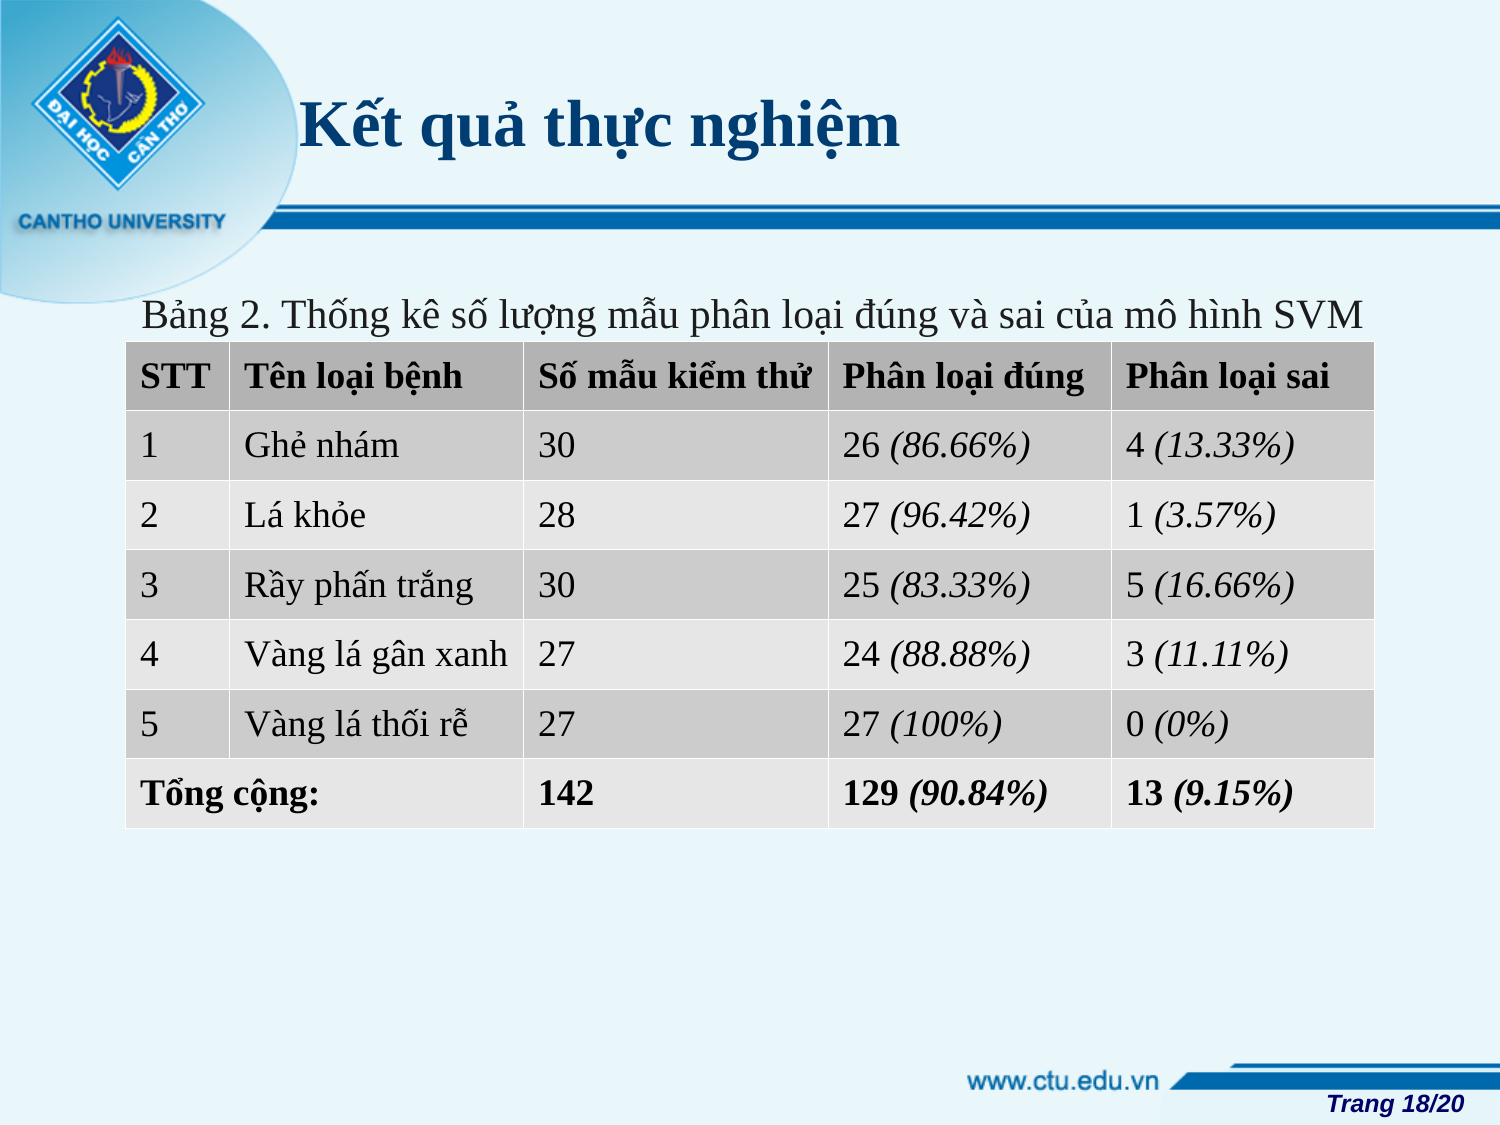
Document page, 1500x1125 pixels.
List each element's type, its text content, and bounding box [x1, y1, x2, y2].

table_cell Vàng lá thối rễ [230, 690, 523, 758]
table_cell Tổng cộng: [126, 759, 523, 828]
table_header STT [126, 342, 229, 410]
list Bảng 2. Thống kê số lượng mẫu phân loại đúng và sai của mô hình SVM [70, 291, 1421, 339]
table_cell 5 [126, 690, 229, 758]
table_cell 142 [524, 759, 828, 828]
table_header Tên loại bệnh [230, 342, 523, 410]
table_cell 3 [126, 550, 229, 619]
table_cell 3 (11.11%) [1112, 620, 1374, 689]
table_cell 0 (0%) [1112, 690, 1374, 758]
table_cell 27 (96.42%) [829, 481, 1111, 549]
table_cell 30 [524, 411, 828, 480]
table_cell 26 (86.66%) [829, 411, 1111, 480]
table_cell 1 (3.57%) [1112, 481, 1374, 549]
table_cell 28 [524, 481, 828, 549]
table_cell Lá khỏe [230, 481, 523, 549]
text_box Trang 18/20 [1311, 1080, 1497, 1125]
table_cell 25 (83.33%) [829, 550, 1111, 619]
table_cell 2 [126, 481, 229, 549]
table_cell 5 (16.66%) [1112, 550, 1374, 619]
table_cell 30 [524, 550, 828, 619]
title Kết quả thực nghiệm [299, 46, 1462, 202]
table_cell 27 (100%) [829, 690, 1111, 758]
table_header Số mẫu kiểm thử [524, 342, 828, 410]
table_cell 27 [524, 620, 828, 689]
table_cell 4 [126, 620, 229, 689]
picture [0, 0, 1500, 1125]
table_cell 27 [524, 690, 828, 758]
table_cell Vàng lá gân xanh [230, 620, 523, 689]
table_header Phân loại sai [1112, 342, 1374, 410]
table_cell Rầy phấn trắng [230, 550, 523, 619]
table_cell 24 (88.88%) [829, 620, 1111, 689]
table_cell 1 [126, 411, 229, 480]
table_header Phân loại đúng [829, 342, 1111, 410]
table_cell 129 (90.84%) [829, 759, 1111, 828]
table_cell 4 (13.33%) [1112, 411, 1374, 480]
table_cell 13 (9.15%) [1112, 759, 1374, 828]
table_cell Ghẻ nhám [230, 411, 523, 480]
